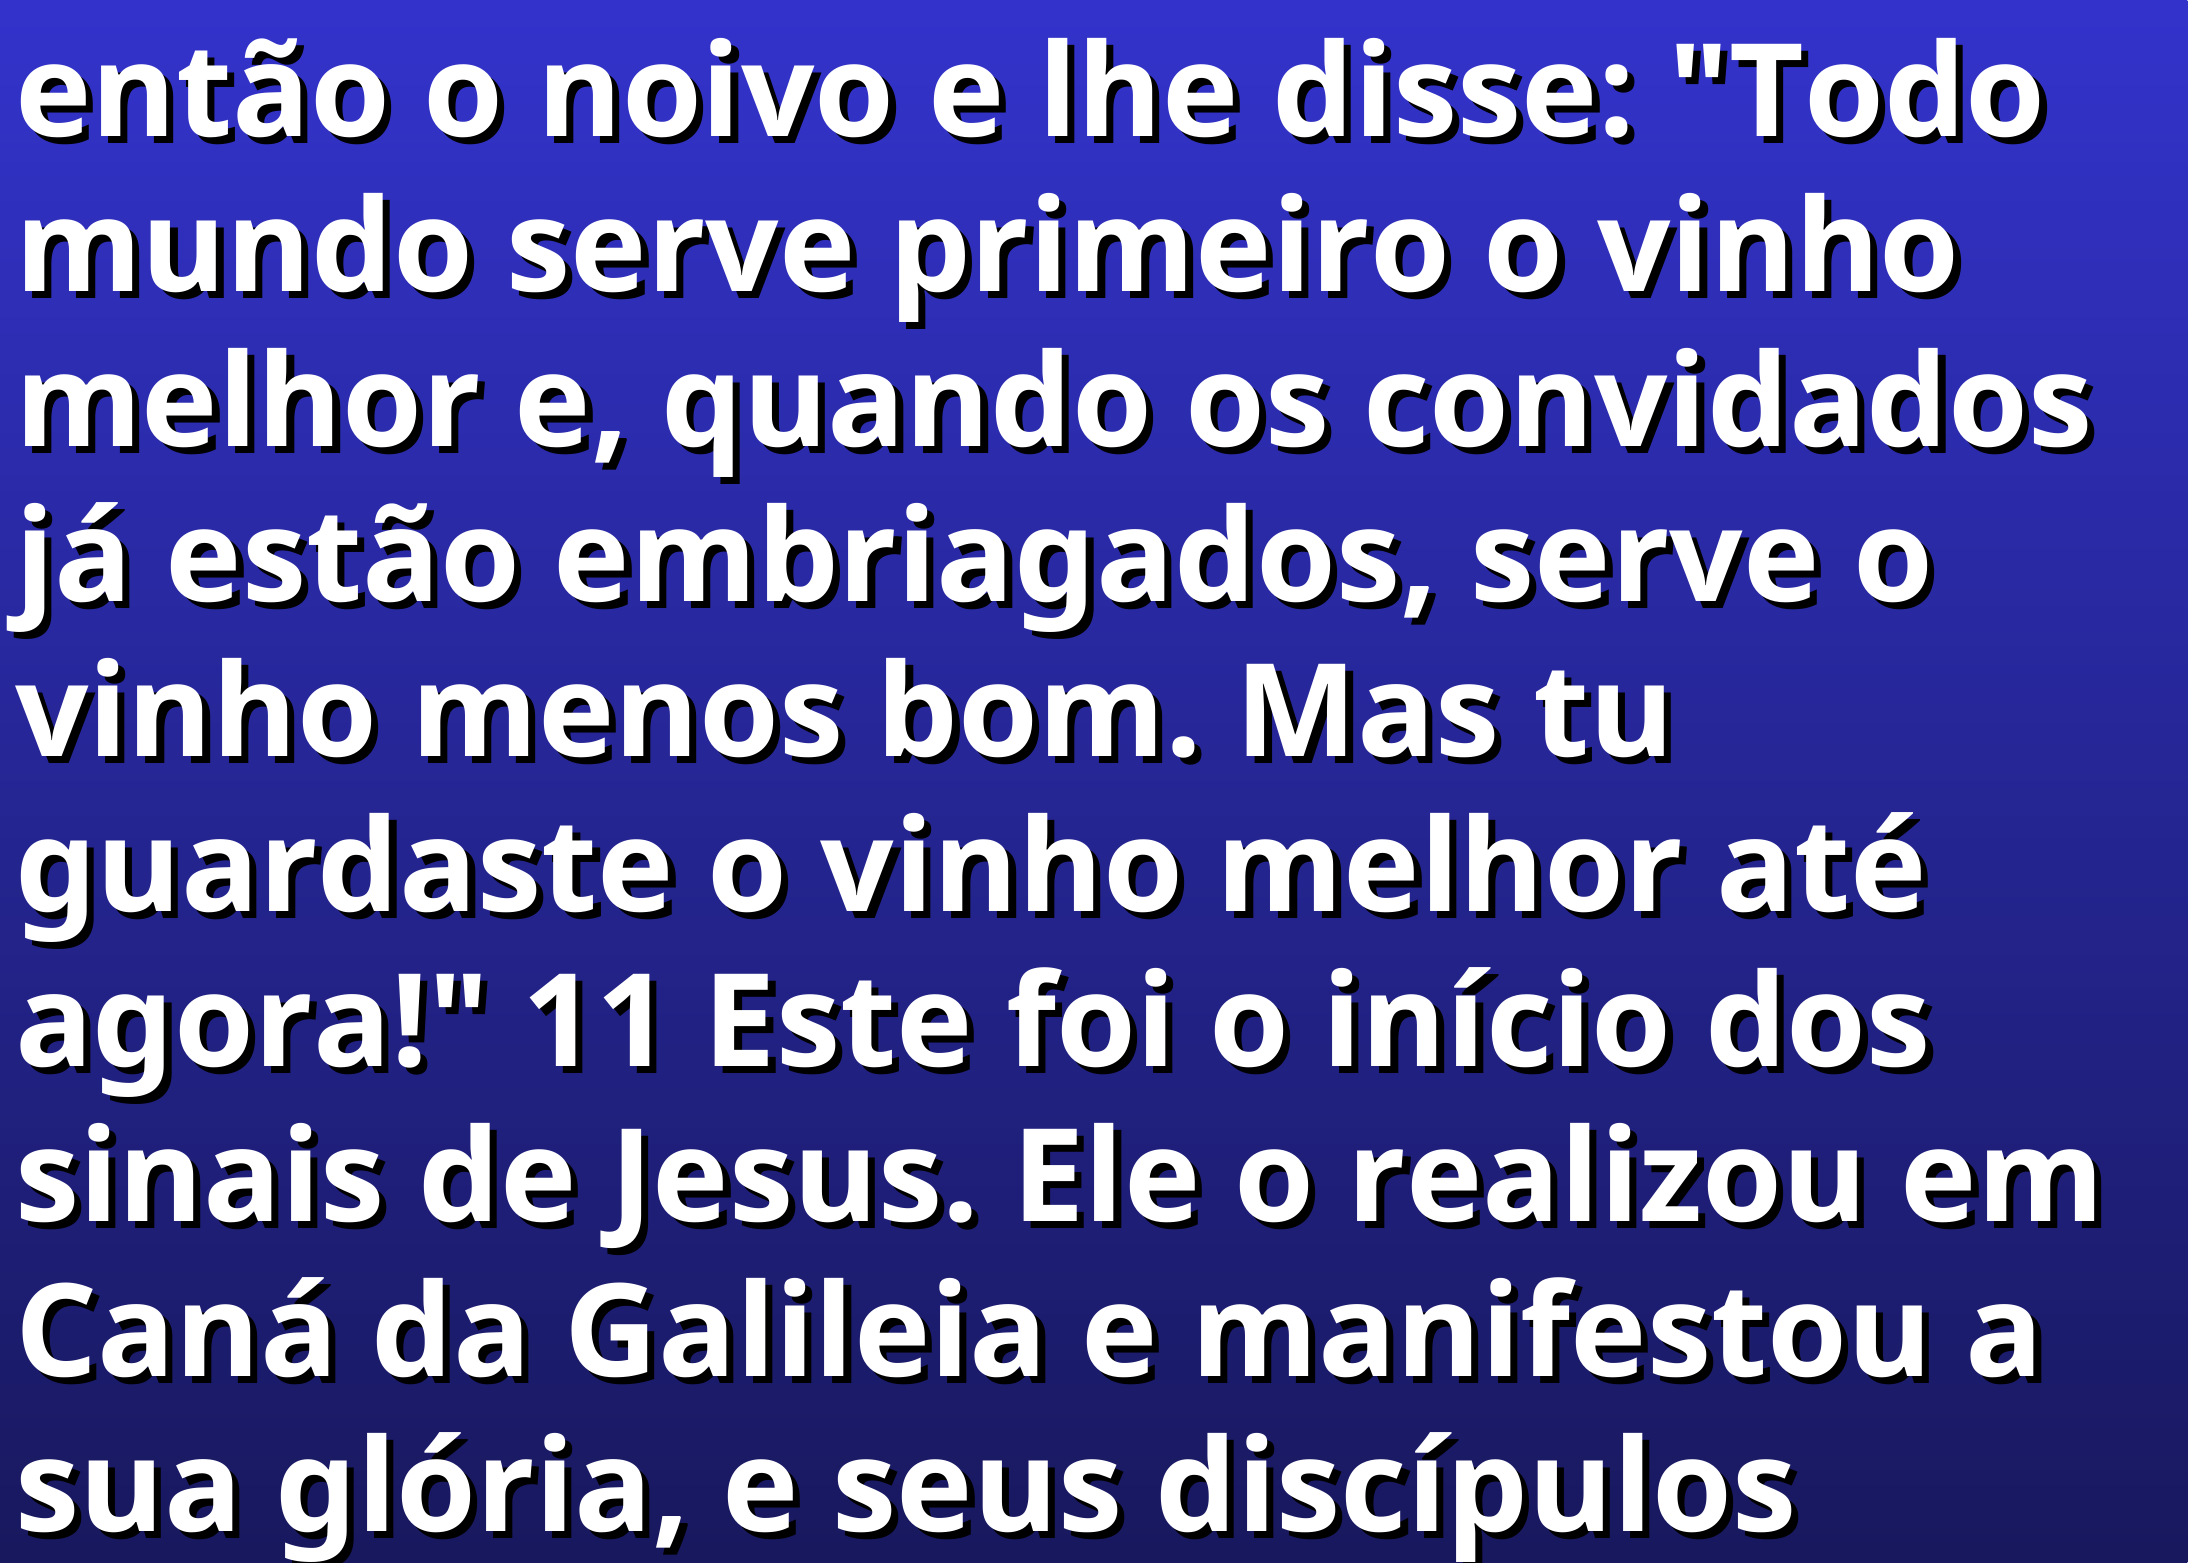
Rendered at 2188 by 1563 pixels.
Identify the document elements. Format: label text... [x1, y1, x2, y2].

text_box então o noivo e lhe disse: "Todo mundo serve primeiro o vinho melhor e, quando os convidados já estão embriagados, serve o vinho menos bom. Mas tu guardaste o vinho melhor até agora!" 11 Este foi o início dos sinais de Jesus. Ele o realizou em Caná da Galileia e manifestou a sua glória, e seus discípulos [0, 0, 2188, 1563]
